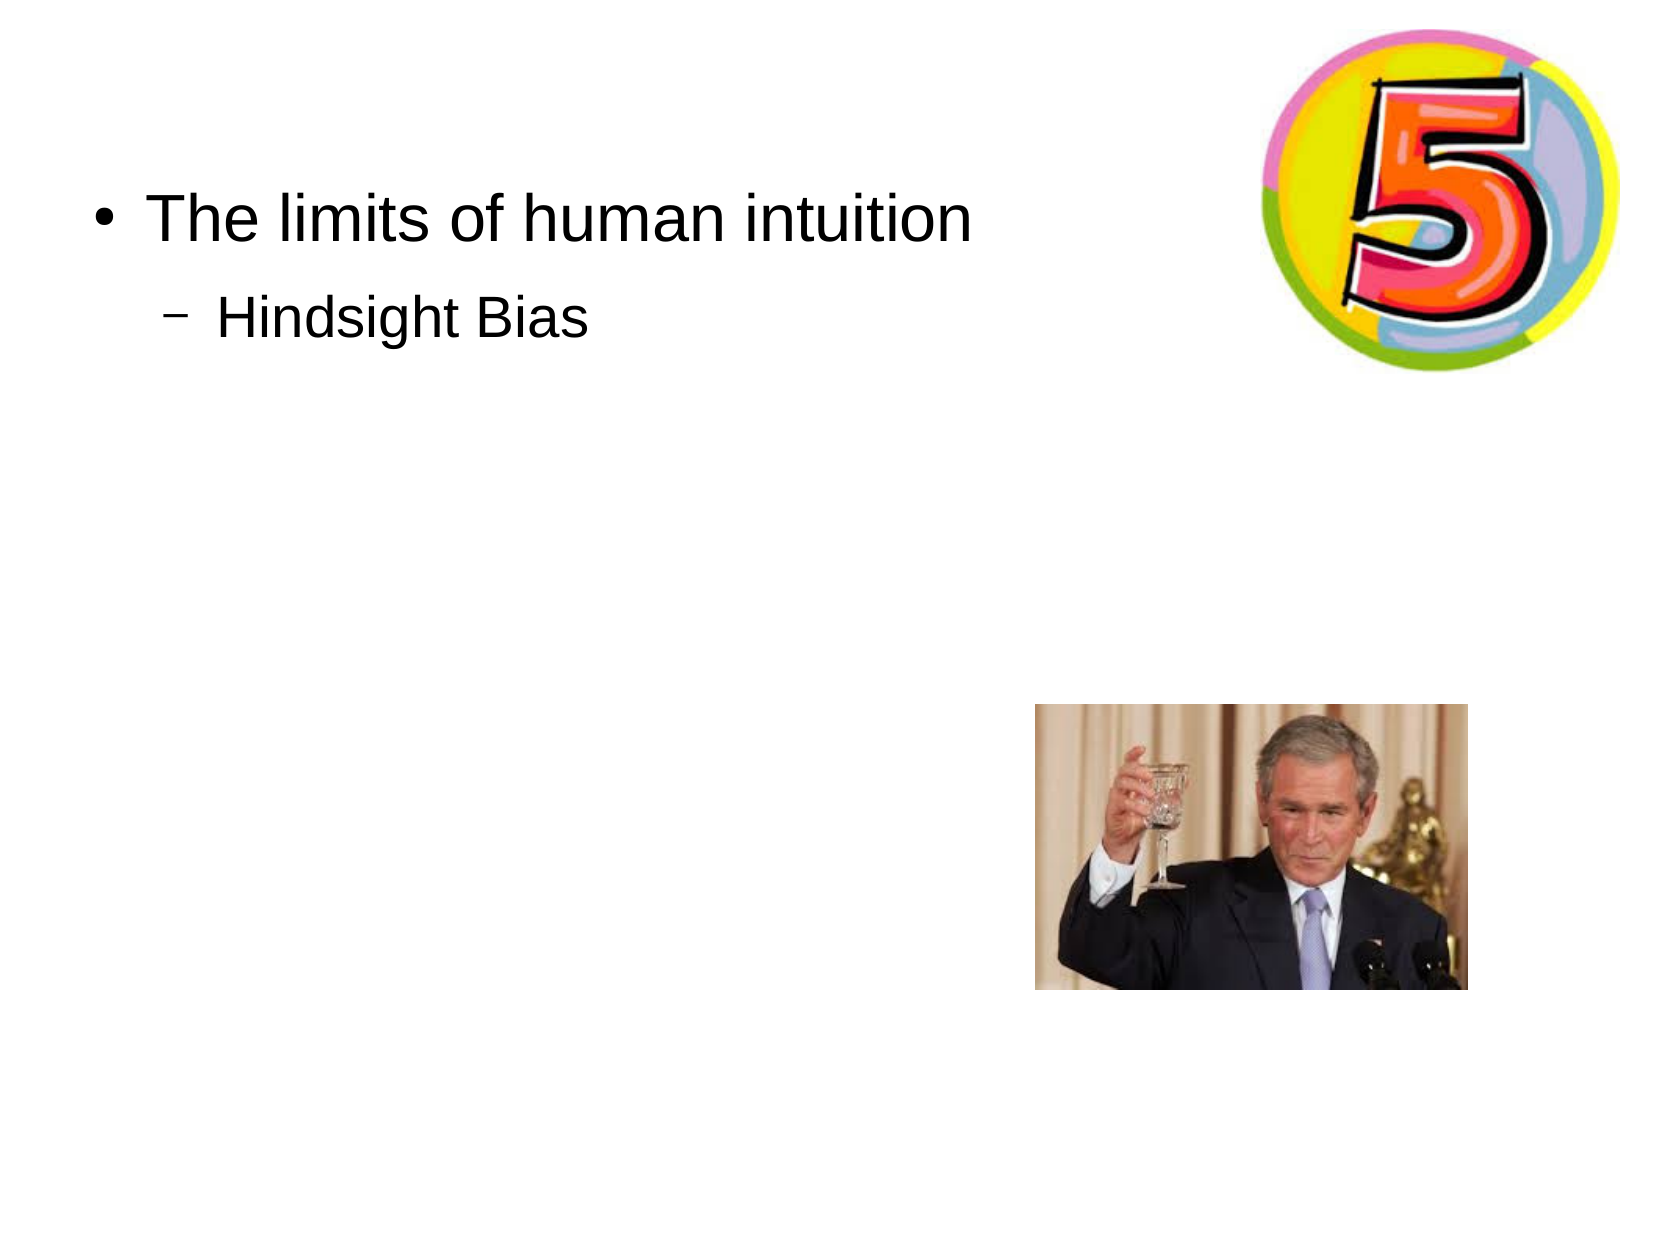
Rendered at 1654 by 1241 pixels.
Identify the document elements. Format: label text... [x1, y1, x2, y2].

list The limits of human intuition Hindsight Bias [75, 180, 1564, 1241]
picture [1035, 704, 1468, 990]
picture [1260, 29, 1620, 374]
